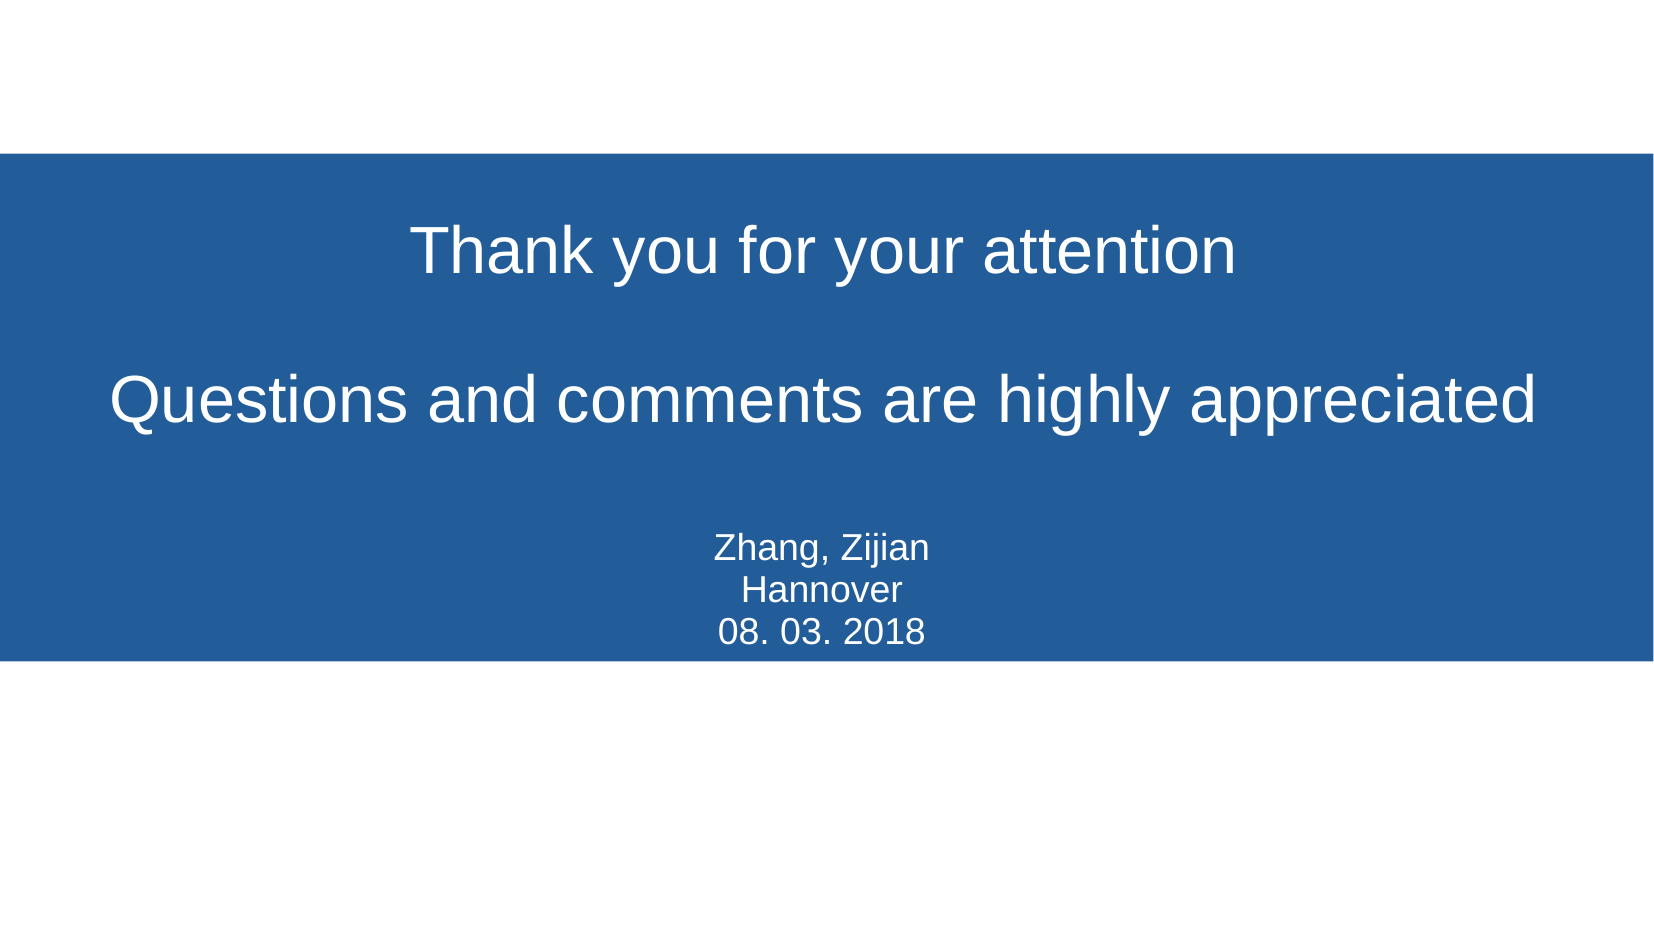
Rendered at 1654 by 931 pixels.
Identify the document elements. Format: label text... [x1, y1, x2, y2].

text_box Thank you for your attention Questions and comments are highly appreciated [94, 206, 1560, 451]
text_box Zhang, Zijian Hannover 08. 03. 2018 [698, 519, 945, 664]
text_box [0, 0, 1654, 931]
